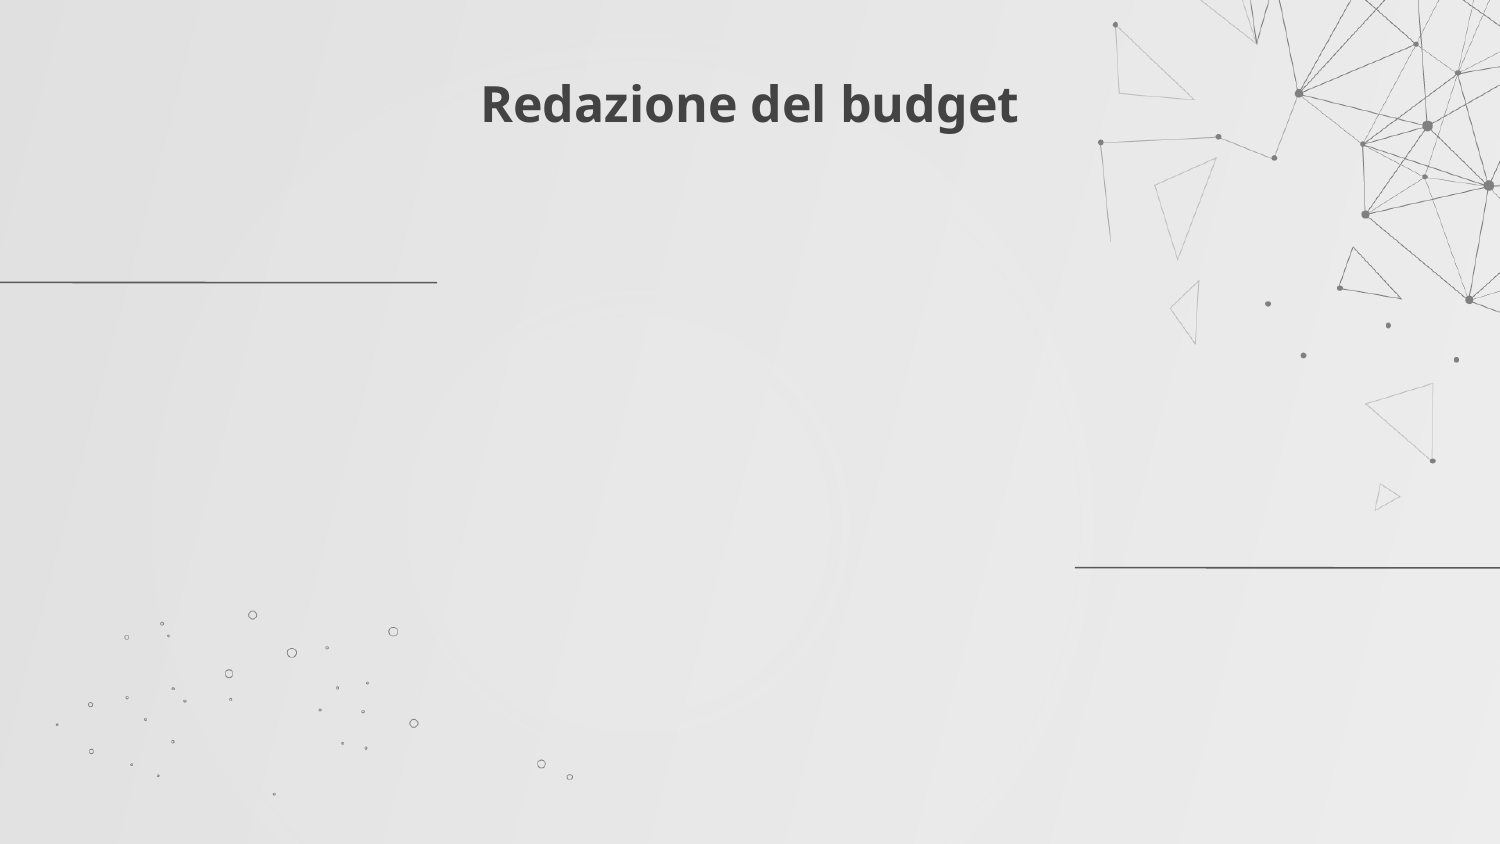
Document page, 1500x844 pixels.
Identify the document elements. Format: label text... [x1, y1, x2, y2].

title Redazione del budget [322, 57, 1178, 214]
picture [0, 0, 1500, 844]
